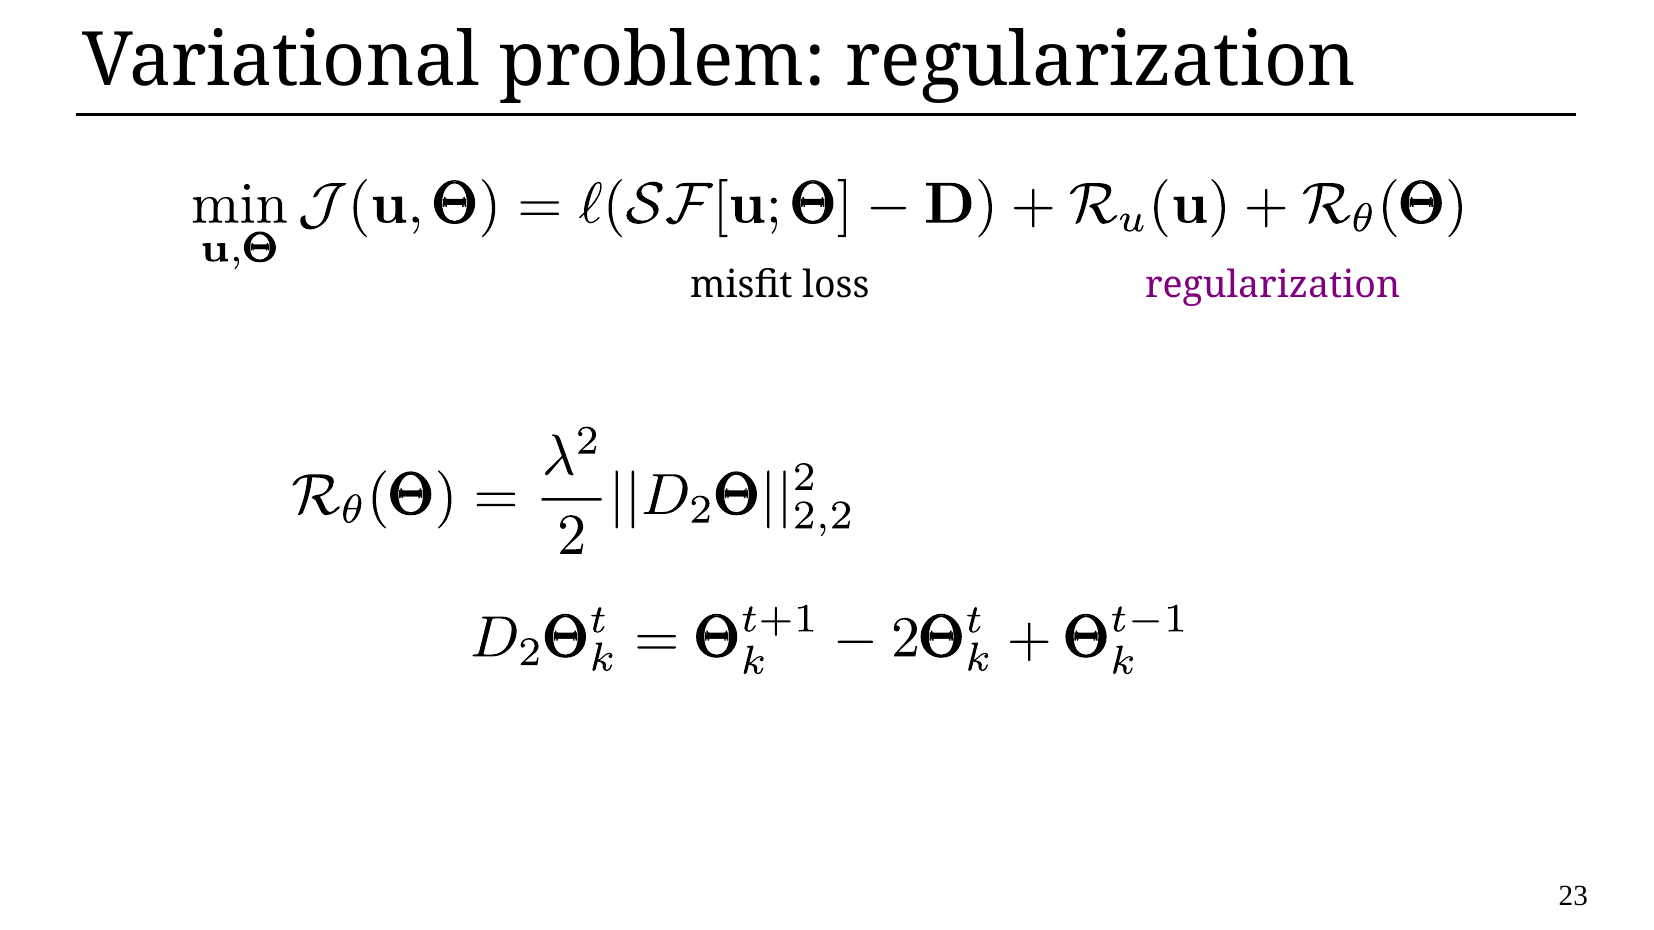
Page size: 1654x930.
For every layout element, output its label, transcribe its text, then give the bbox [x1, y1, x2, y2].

text_box regularization [1120, 250, 1426, 309]
text_box misfit loss [660, 250, 901, 309]
picture [188, 176, 1465, 272]
picture [467, 602, 1186, 677]
picture [291, 426, 851, 554]
title Variational problem: regularization [82, 7, 1571, 105]
